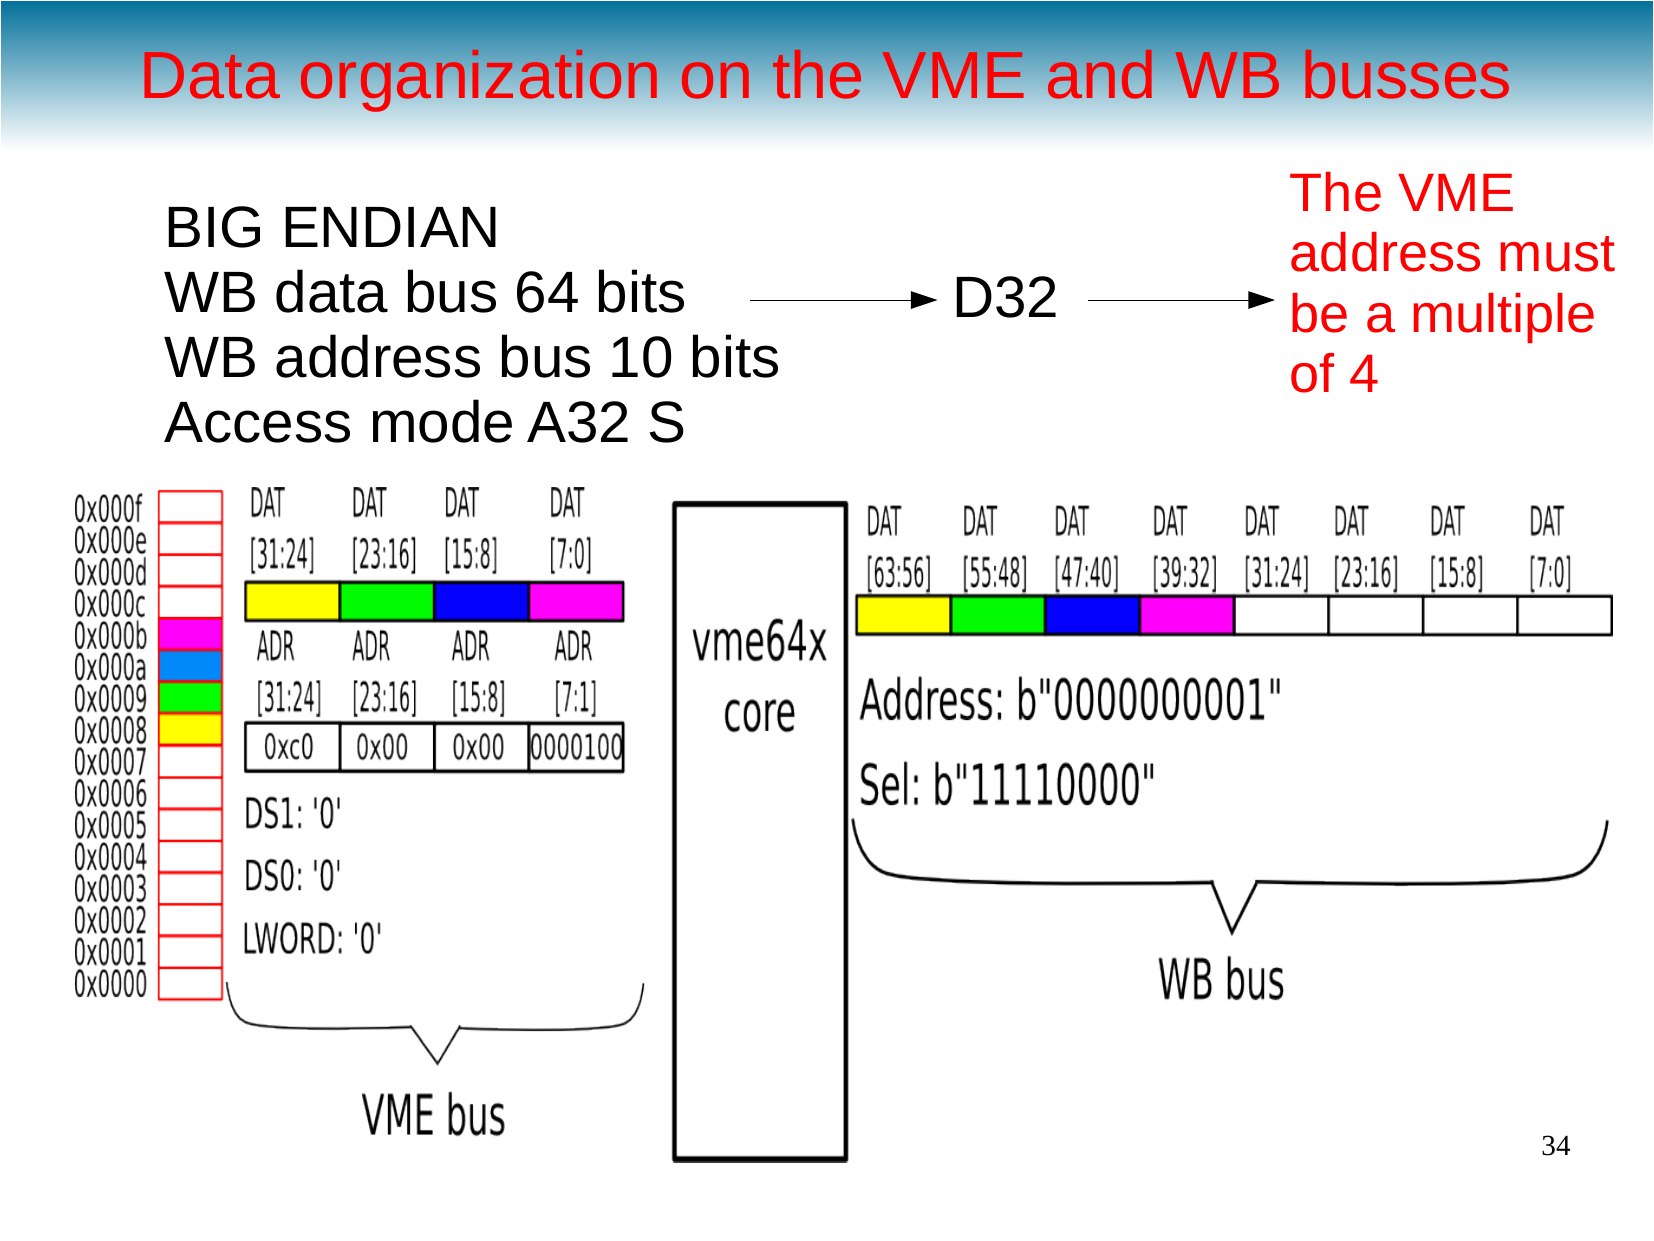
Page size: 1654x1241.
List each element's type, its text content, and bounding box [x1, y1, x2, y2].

text_box Data organization on the VME and WB busses [0, 0, 1654, 151]
text_box D32 [937, 257, 1075, 338]
text_box BIG ENDIAN WB data bus 64 bits WB address bus 10 bits Access mode A32 S [150, 187, 797, 463]
text_box The VME address must be a multiple of 4 [1275, 154, 1651, 412]
picture [75, 487, 1613, 1163]
